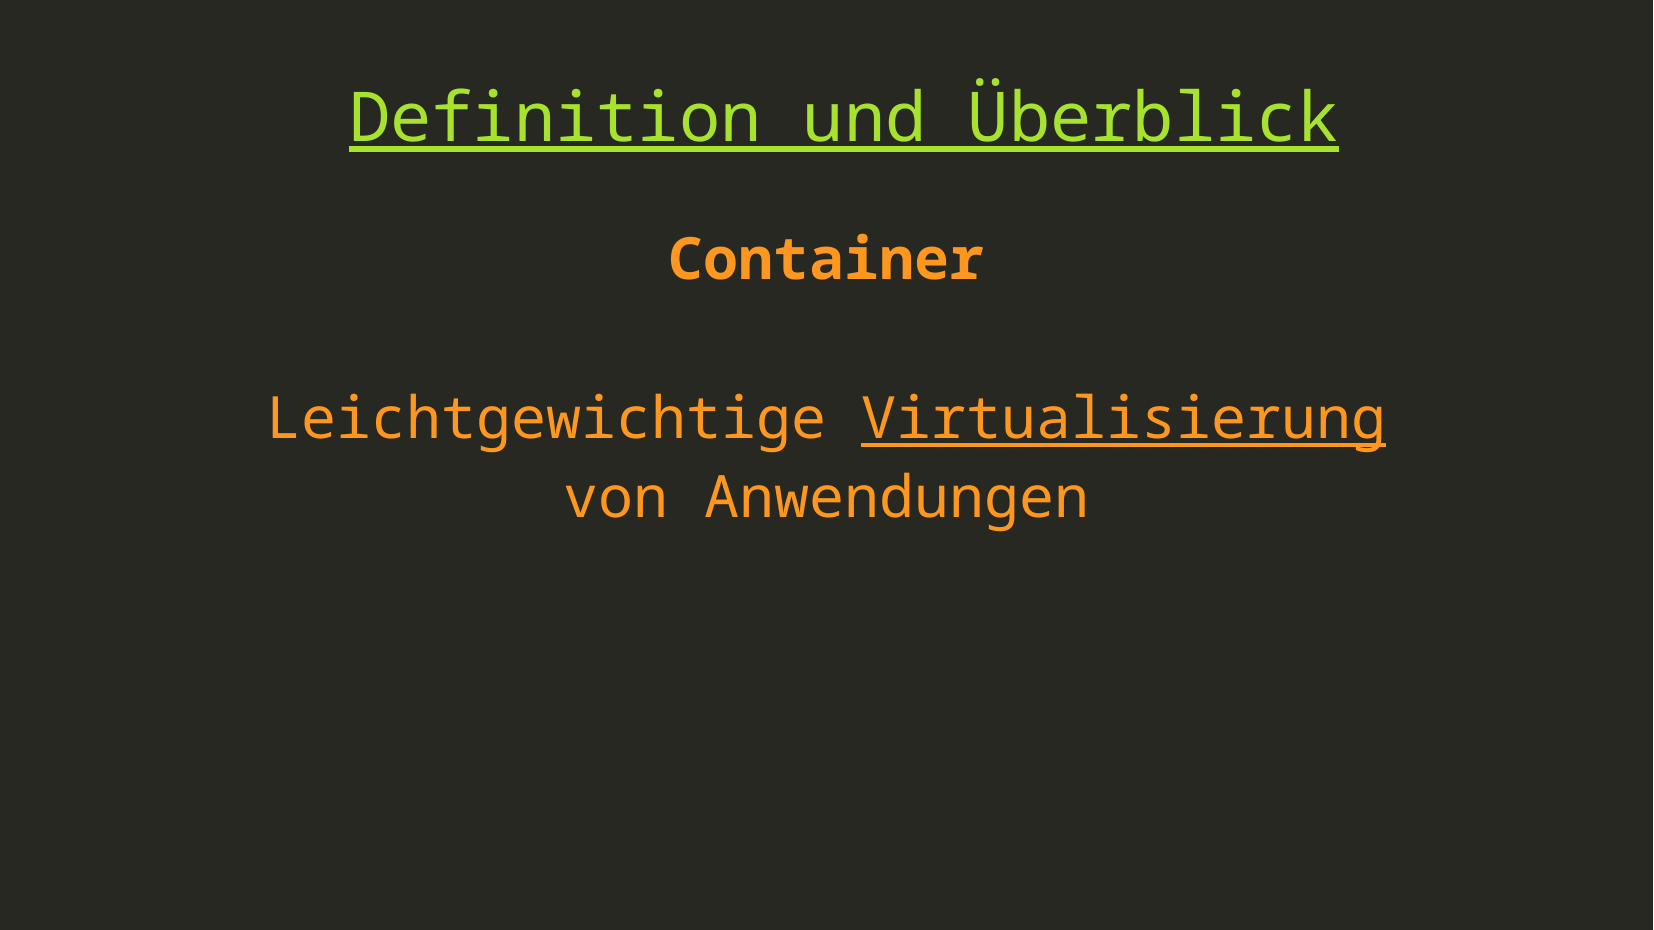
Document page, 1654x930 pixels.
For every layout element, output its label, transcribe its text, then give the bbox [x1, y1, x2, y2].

subtitle Container Leichtgewichtige Virtualisierung von Anwendungen [82, 217, 1571, 811]
title Definition und Überblick [82, 36, 1571, 193]
